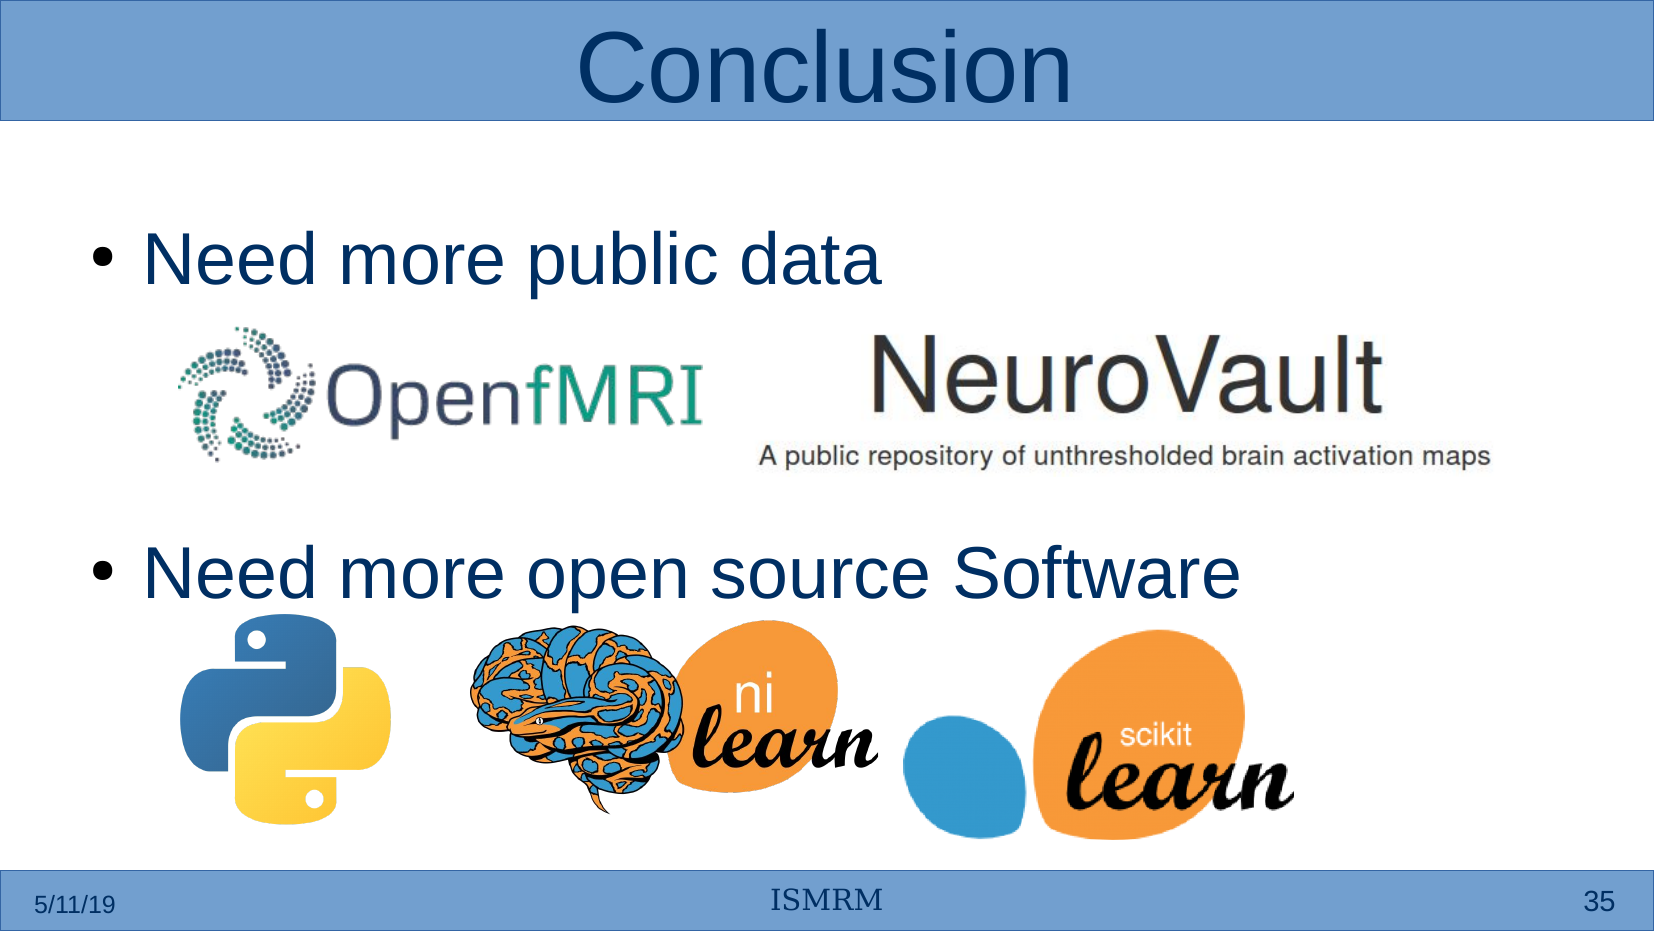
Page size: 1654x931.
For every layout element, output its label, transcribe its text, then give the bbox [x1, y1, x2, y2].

list Need more public data Need more open source Software [71, 217, 1561, 758]
picture [465, 615, 881, 826]
title Conclusion [0, 15, 1651, 121]
picture [903, 630, 1294, 841]
picture [178, 326, 703, 463]
picture [735, 314, 1497, 477]
picture [180, 614, 391, 826]
